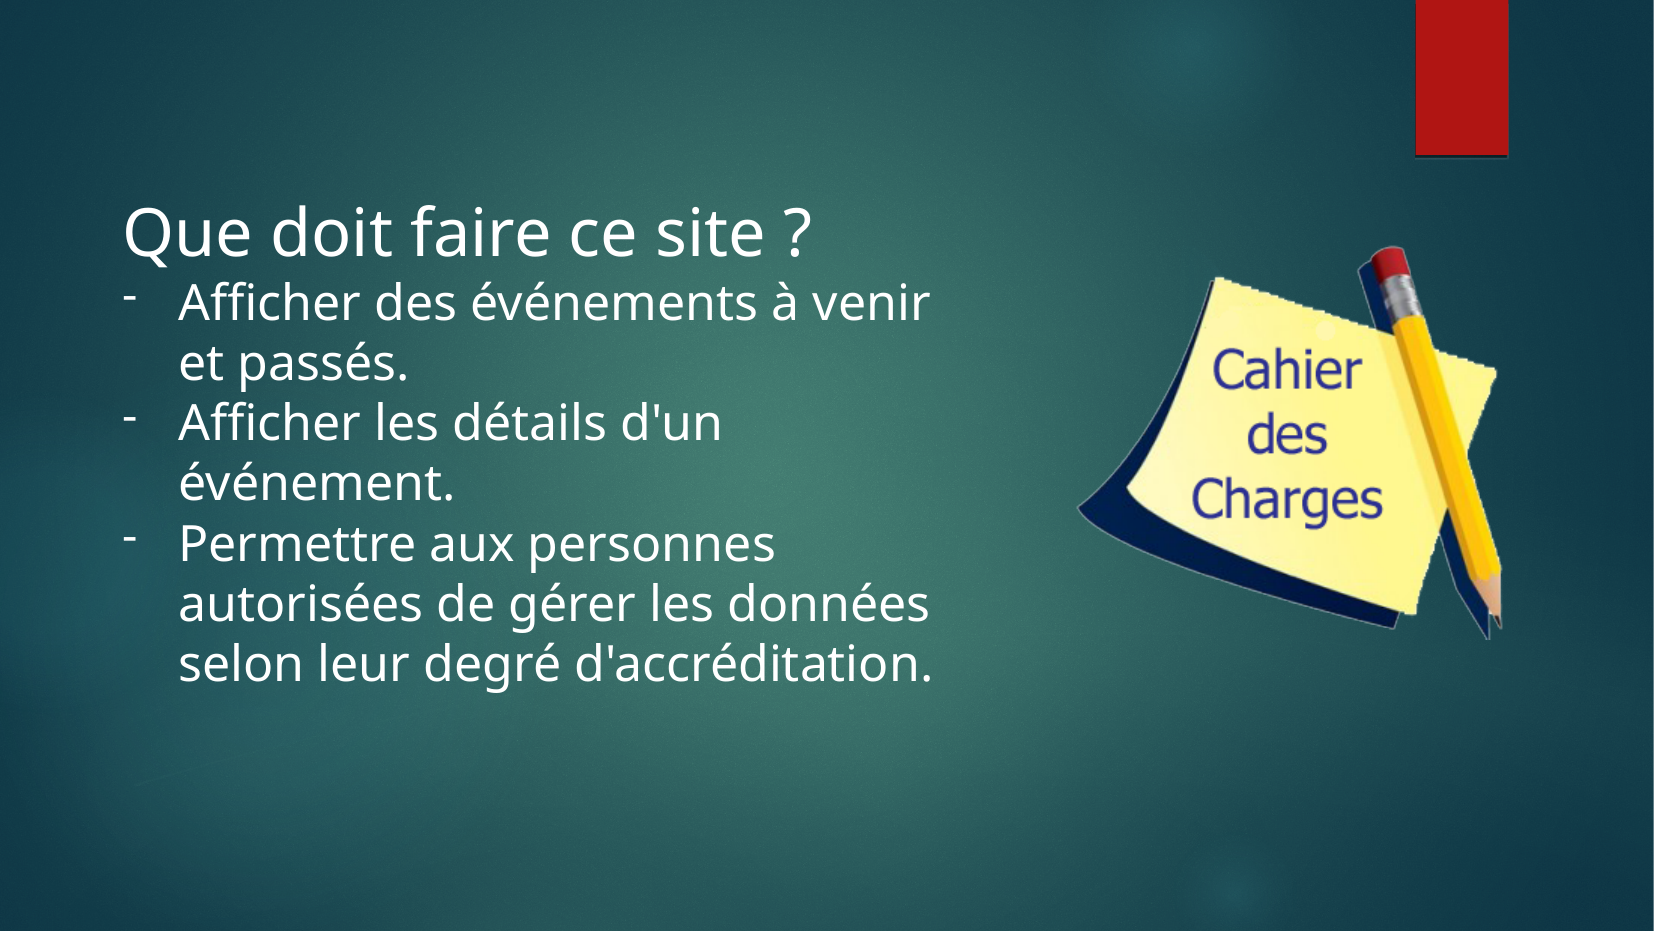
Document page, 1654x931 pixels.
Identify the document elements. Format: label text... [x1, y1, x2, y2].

text_box Que doit faire ce site ?​ Afficher des événements à venir et passés. Afficher les détails d'un événement. Permettre aux personnes autorisées de gérer les données selon leur degré d'accréditation. [107, 182, 965, 699]
picture [0, 0, 1654, 931]
